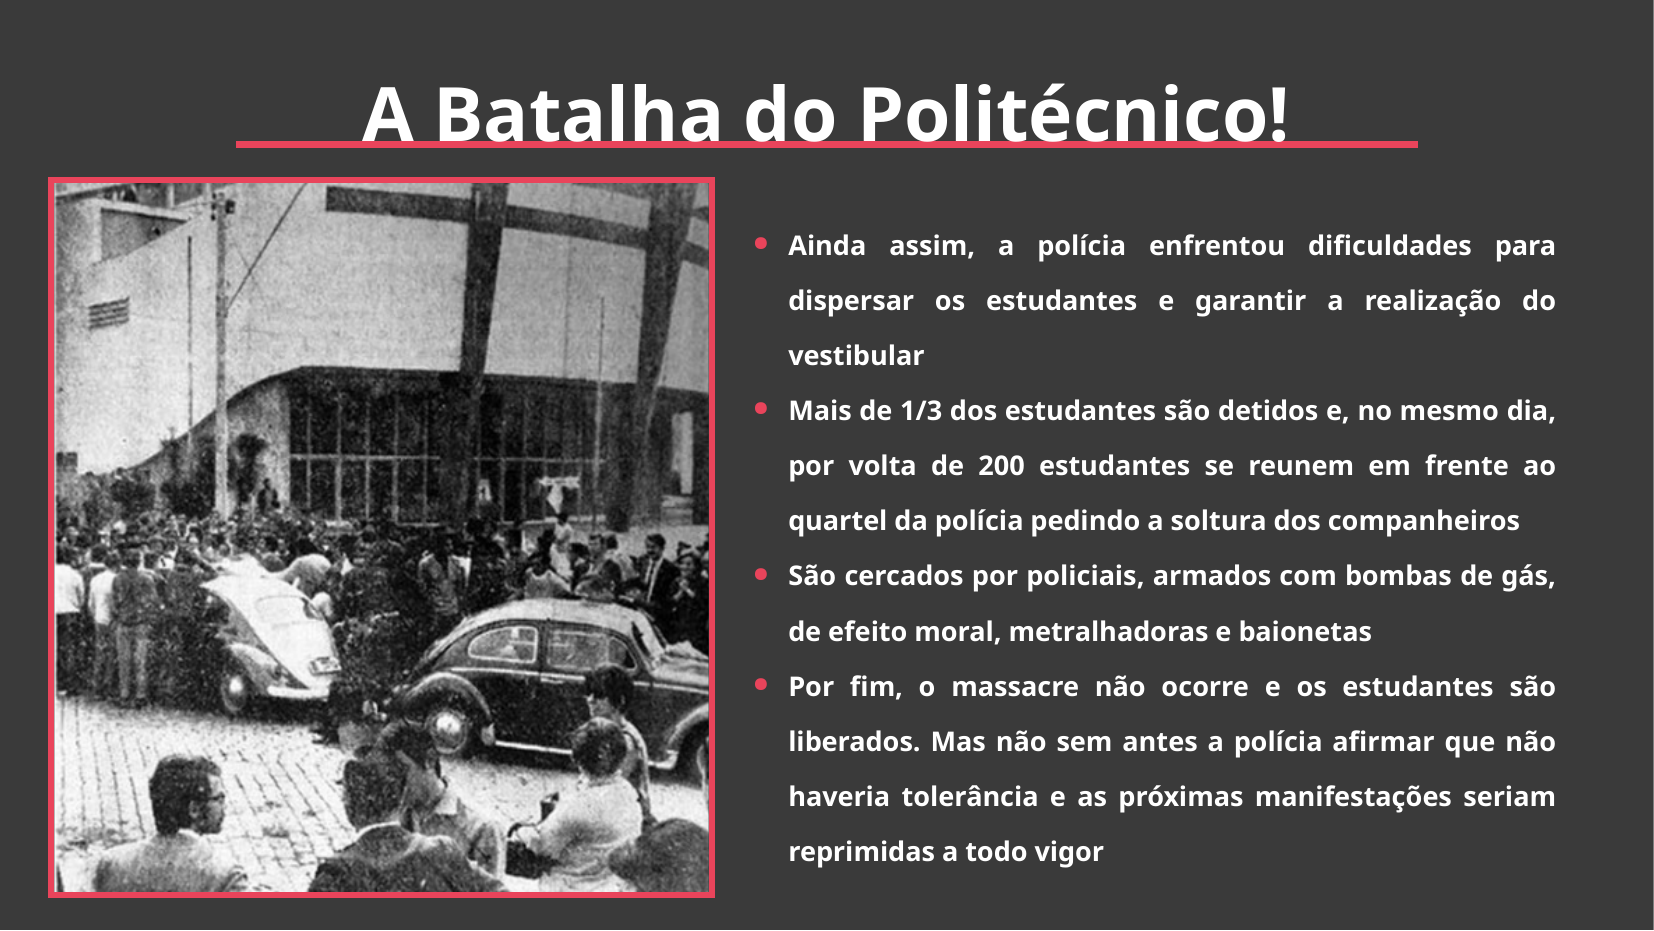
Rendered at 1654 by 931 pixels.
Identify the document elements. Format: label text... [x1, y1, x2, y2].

text_box Ainda assim, a polícia enfrentou dificuldades para dispersar os estudantes e garantir a realização do vestibular Mais de 1/3 dos estudantes são detidos e, no mesmo dia, por volta de 200 estudantes se reunem em frente ao quartel da polícia pedindo a soltura dos companheiros São cercados por policiais, armados com bombas de gás, de efeito moral, metralhadoras e baionetas Por fim, o massacre não ocorre e os estudantes são liberados. Mas não sem antes a polícia afirmar que não haveria tolerância e as próximas manifestações seriam reprimidas a todo vigor [738, 200, 1595, 910]
text_box A Batalha do Politécnico! [88, 58, 1565, 178]
picture [54, 183, 709, 892]
